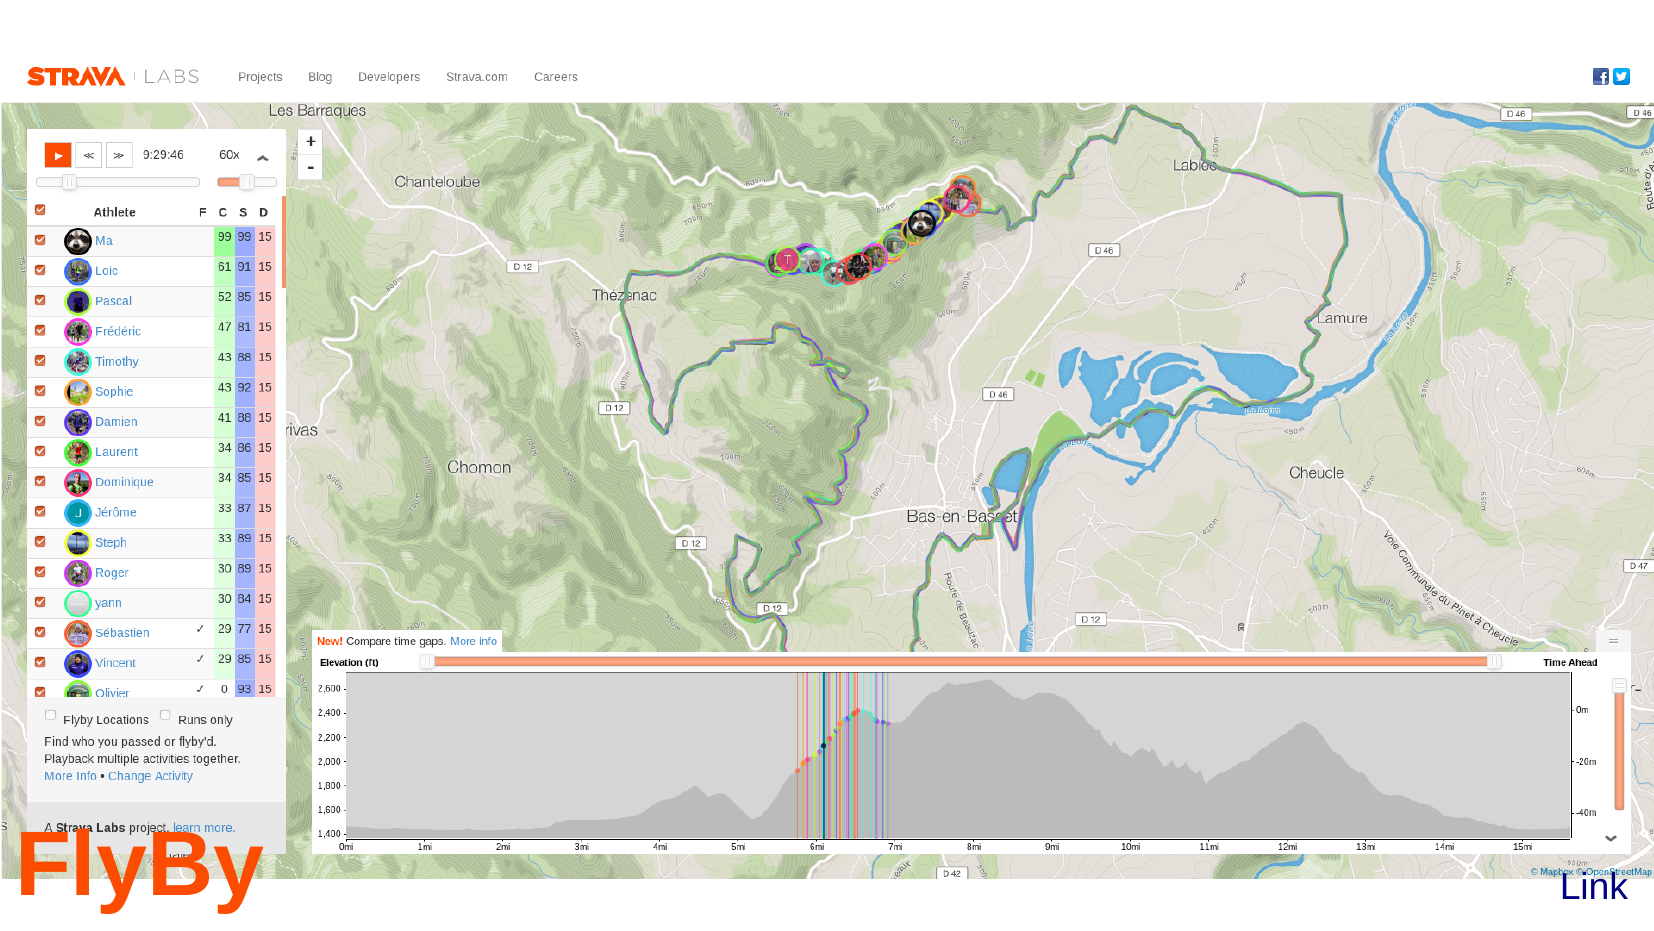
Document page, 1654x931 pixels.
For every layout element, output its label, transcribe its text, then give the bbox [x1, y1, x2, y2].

text_box Link [1545, 858, 1644, 916]
title FlyBy [15, 780, 421, 916]
picture [1, 51, 1654, 879]
